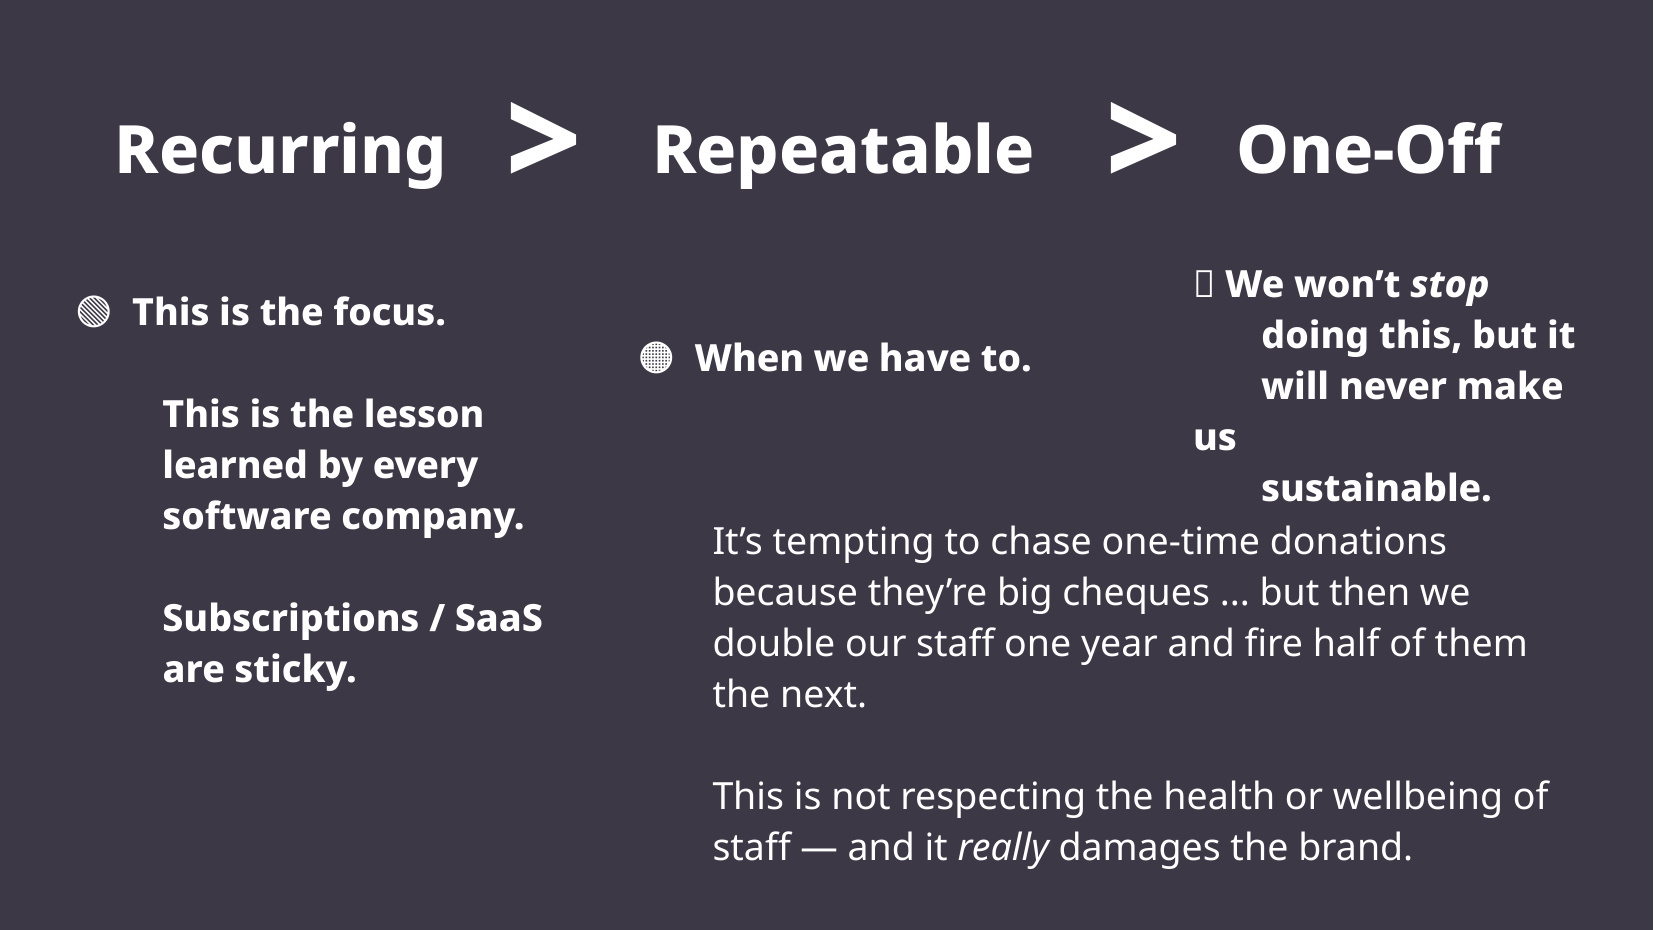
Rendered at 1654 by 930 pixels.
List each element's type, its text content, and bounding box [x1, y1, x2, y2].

title 🟢 This is the focus. This is the lesson learned by every software company. Subscriptions / SaaS are sticky. [75, 337, 563, 745]
title 🔴 We won’t stop doing this, but it will never make us sustainable. [1193, 331, 1606, 513]
title Recurring [75, 37, 488, 193]
title One-Off [1162, 37, 1576, 193]
title It’s tempting to chase one-time donations because they’re big cheques ... but then we double our staff one year and fire half of them the next. This is not respecting the health or wellbeing of staff — and it really damages the brand. [712, 600, 1576, 872]
title > [1087, 63, 1201, 226]
title 🟠 When we have to. [637, 337, 1126, 383]
title > [487, 63, 601, 226]
title Repeatable [637, 37, 1051, 193]
